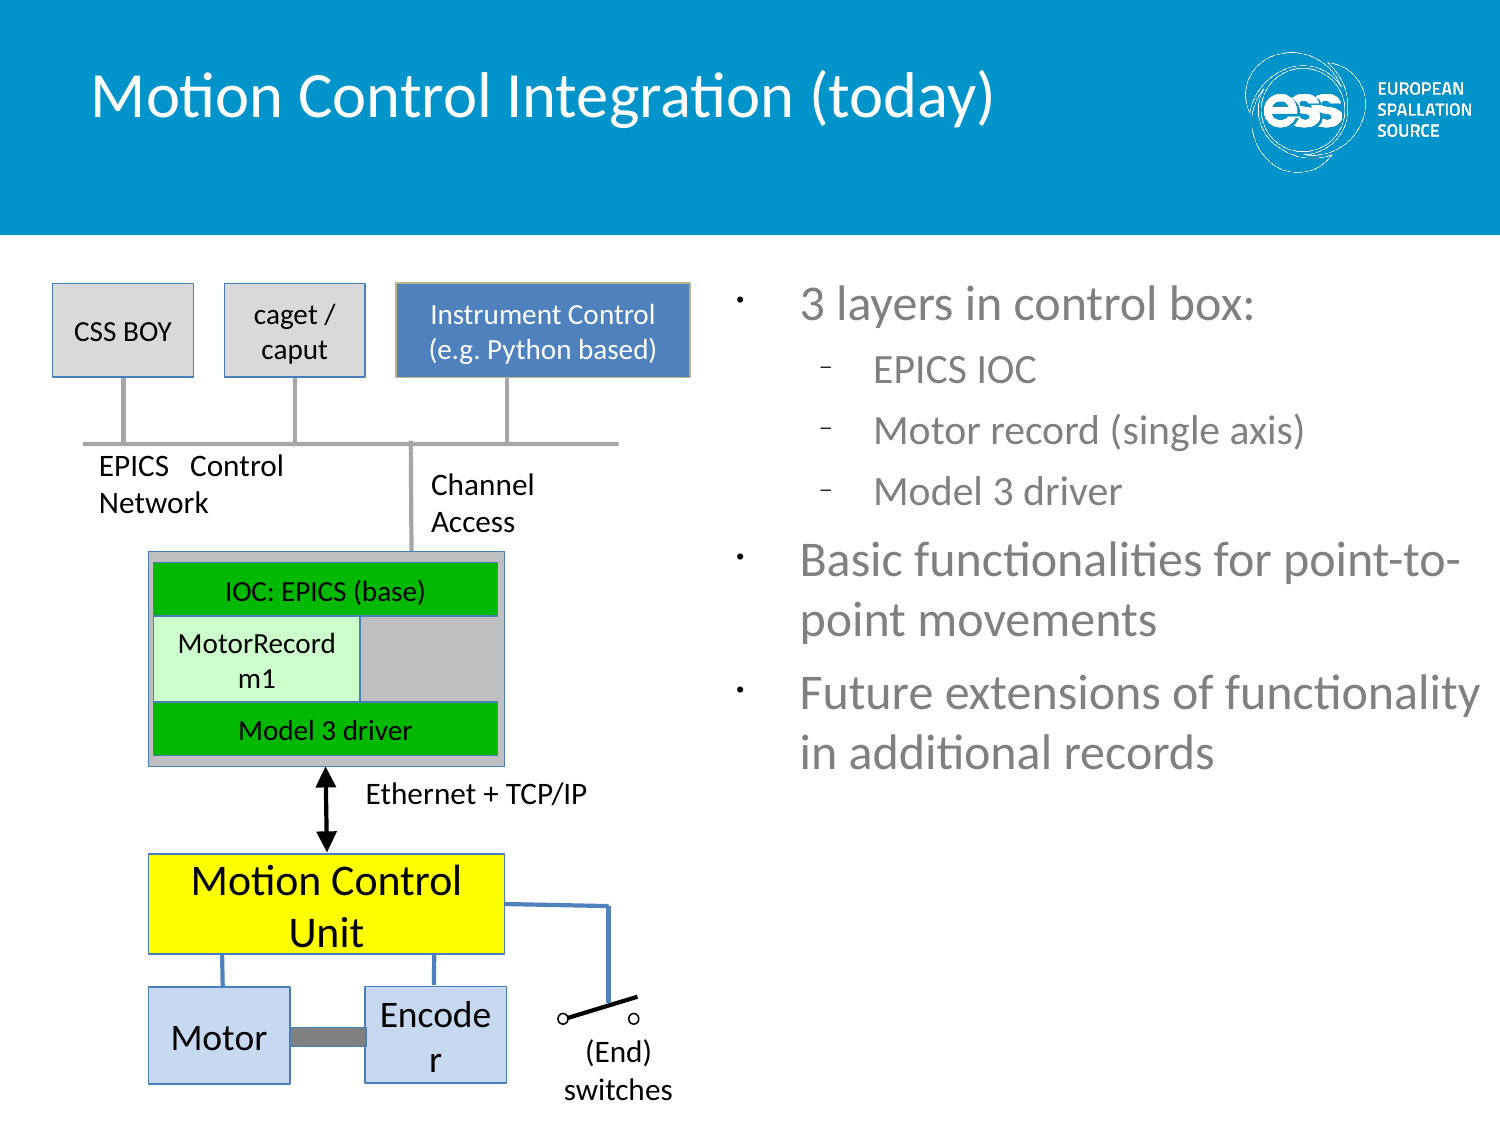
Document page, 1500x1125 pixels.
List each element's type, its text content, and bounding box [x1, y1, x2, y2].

text_box [557, 1013, 569, 1025]
picture [1422, 125, 1428, 134]
text_box 3 layers in control box: EPICS IOC Motor record (single axis) Model 3 driver Basic functionalities for point-to-point movements Future extensions of functionality in additional records [719, 261, 1500, 1078]
text_box [148, 551, 505, 767]
picture [1379, 83, 1385, 94]
text_box IOC: EPICS (base) [153, 562, 498, 617]
picture [1436, 104, 1444, 115]
picture [1400, 83, 1407, 94]
text_box Encoder [364, 986, 507, 1083]
picture [1418, 104, 1423, 115]
picture [1409, 104, 1415, 115]
text_box (End) switches [527, 1024, 710, 1114]
text_box EPICS Control Network [84, 437, 378, 528]
picture [1398, 109, 1406, 115]
picture [1423, 83, 1430, 94]
picture [1264, 94, 1342, 127]
text_box CSS BOY [52, 283, 194, 377]
text_box caget / caput [224, 283, 366, 377]
picture [1432, 125, 1438, 136]
picture [1454, 83, 1458, 94]
picture [1389, 104, 1393, 115]
text_box Channel Access [416, 456, 609, 547]
text_box Ethernet + TCP/IP [345, 766, 615, 819]
text_box Model 3 driver [153, 702, 498, 756]
title Motion Control Integration (today) [75, 45, 1247, 248]
text_box Motor [148, 987, 290, 1084]
text_box MotorRecord m1 [153, 616, 360, 702]
text_box Motion Control Unit [148, 853, 505, 955]
text_box Instrument Control (e.g. Python based) [396, 283, 691, 378]
picture [1443, 86, 1450, 93]
text_box [290, 1027, 367, 1047]
text_box [628, 1013, 639, 1025]
